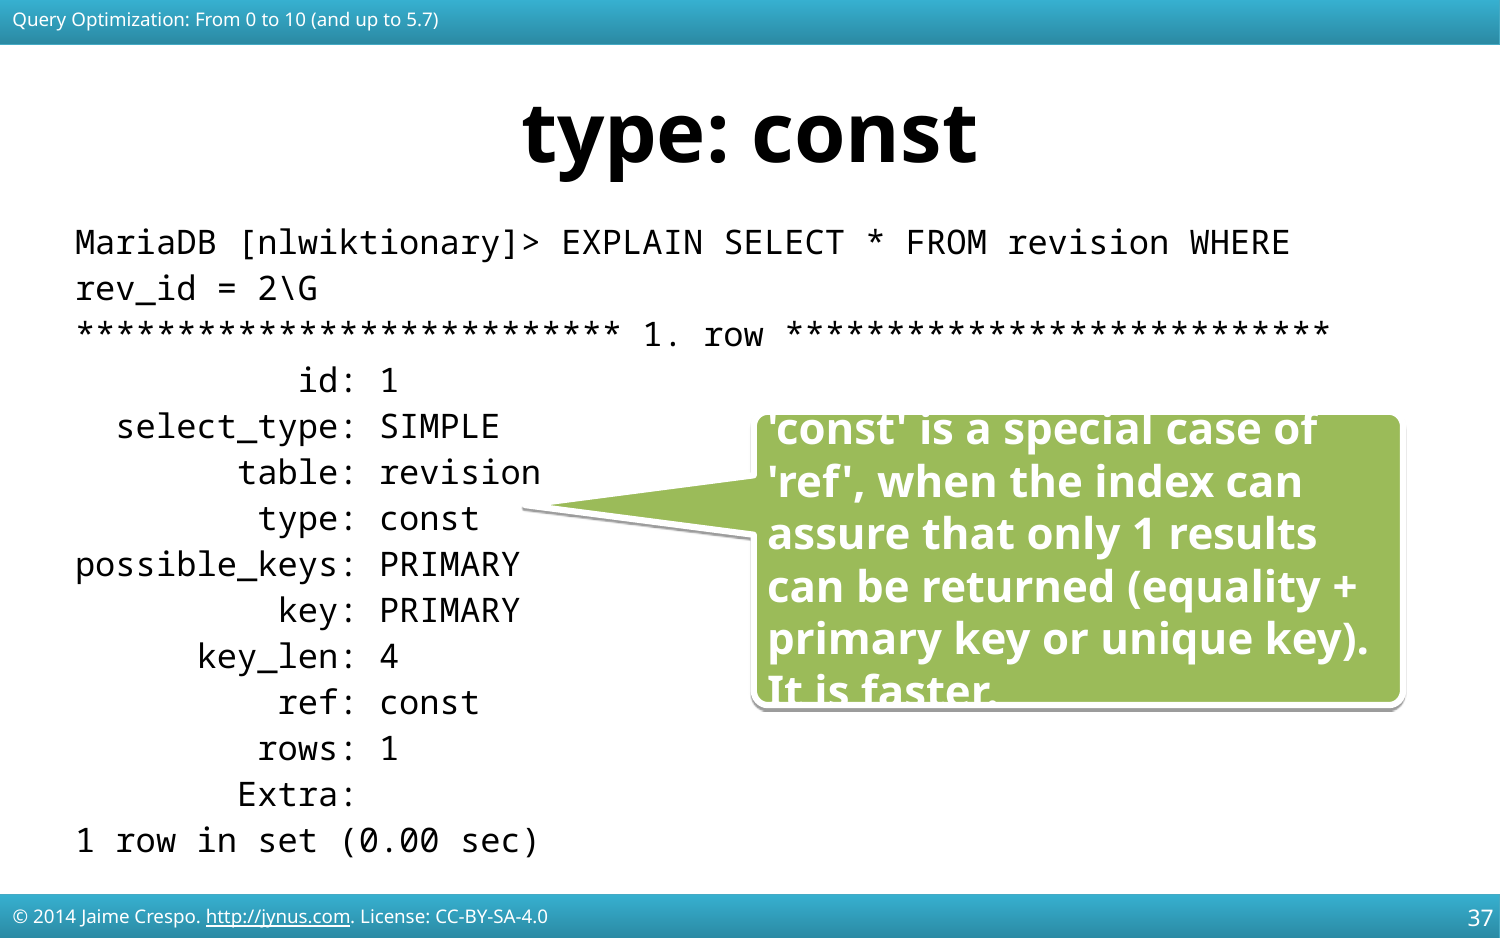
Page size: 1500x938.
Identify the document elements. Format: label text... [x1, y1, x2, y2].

title type: const [75, 41, 1425, 218]
text_box 'const' is a special case of 'ref', when the index can assure that only 1 results can be returned (equality + primary key or unique key). It is faster. [525, 411, 1404, 706]
list MariaDB [nlwiktionary]> EXPLAIN SELECT * FROM revision WHERE rev_id = 2\G *************************** 1. row *************************** id: 1 select_type: SIMPLE table: revision type: const possible_keys: PRIMARY key: PRIMARY key_len: 4 ref: const rows: 1 Extra: 1 row in set (0.00 sec) [75, 218, 1425, 876]
